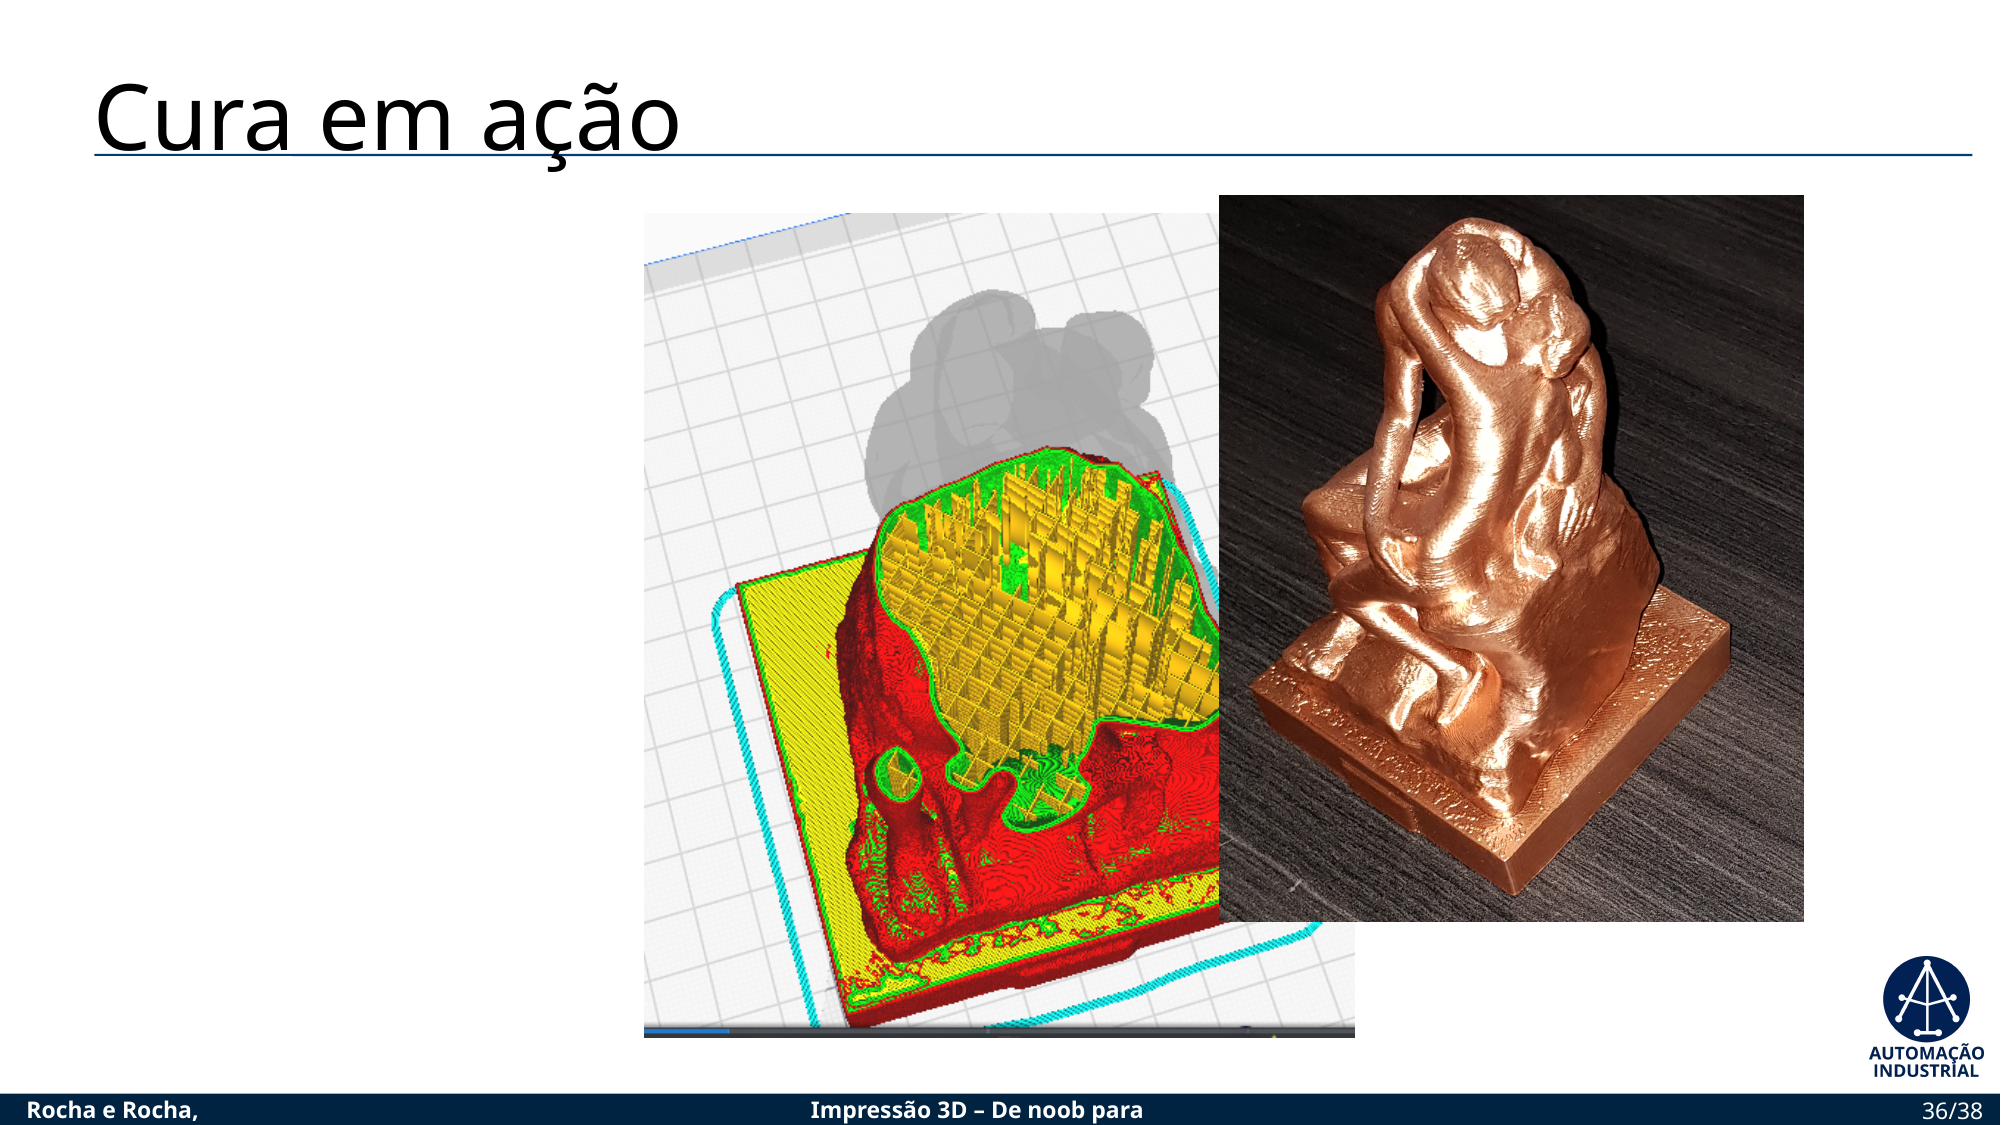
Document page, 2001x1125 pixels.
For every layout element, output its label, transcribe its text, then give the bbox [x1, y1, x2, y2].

text_box Cura em ação [78, 12, 1804, 230]
picture [644, 195, 1804, 1038]
picture [1869, 956, 1984, 1077]
